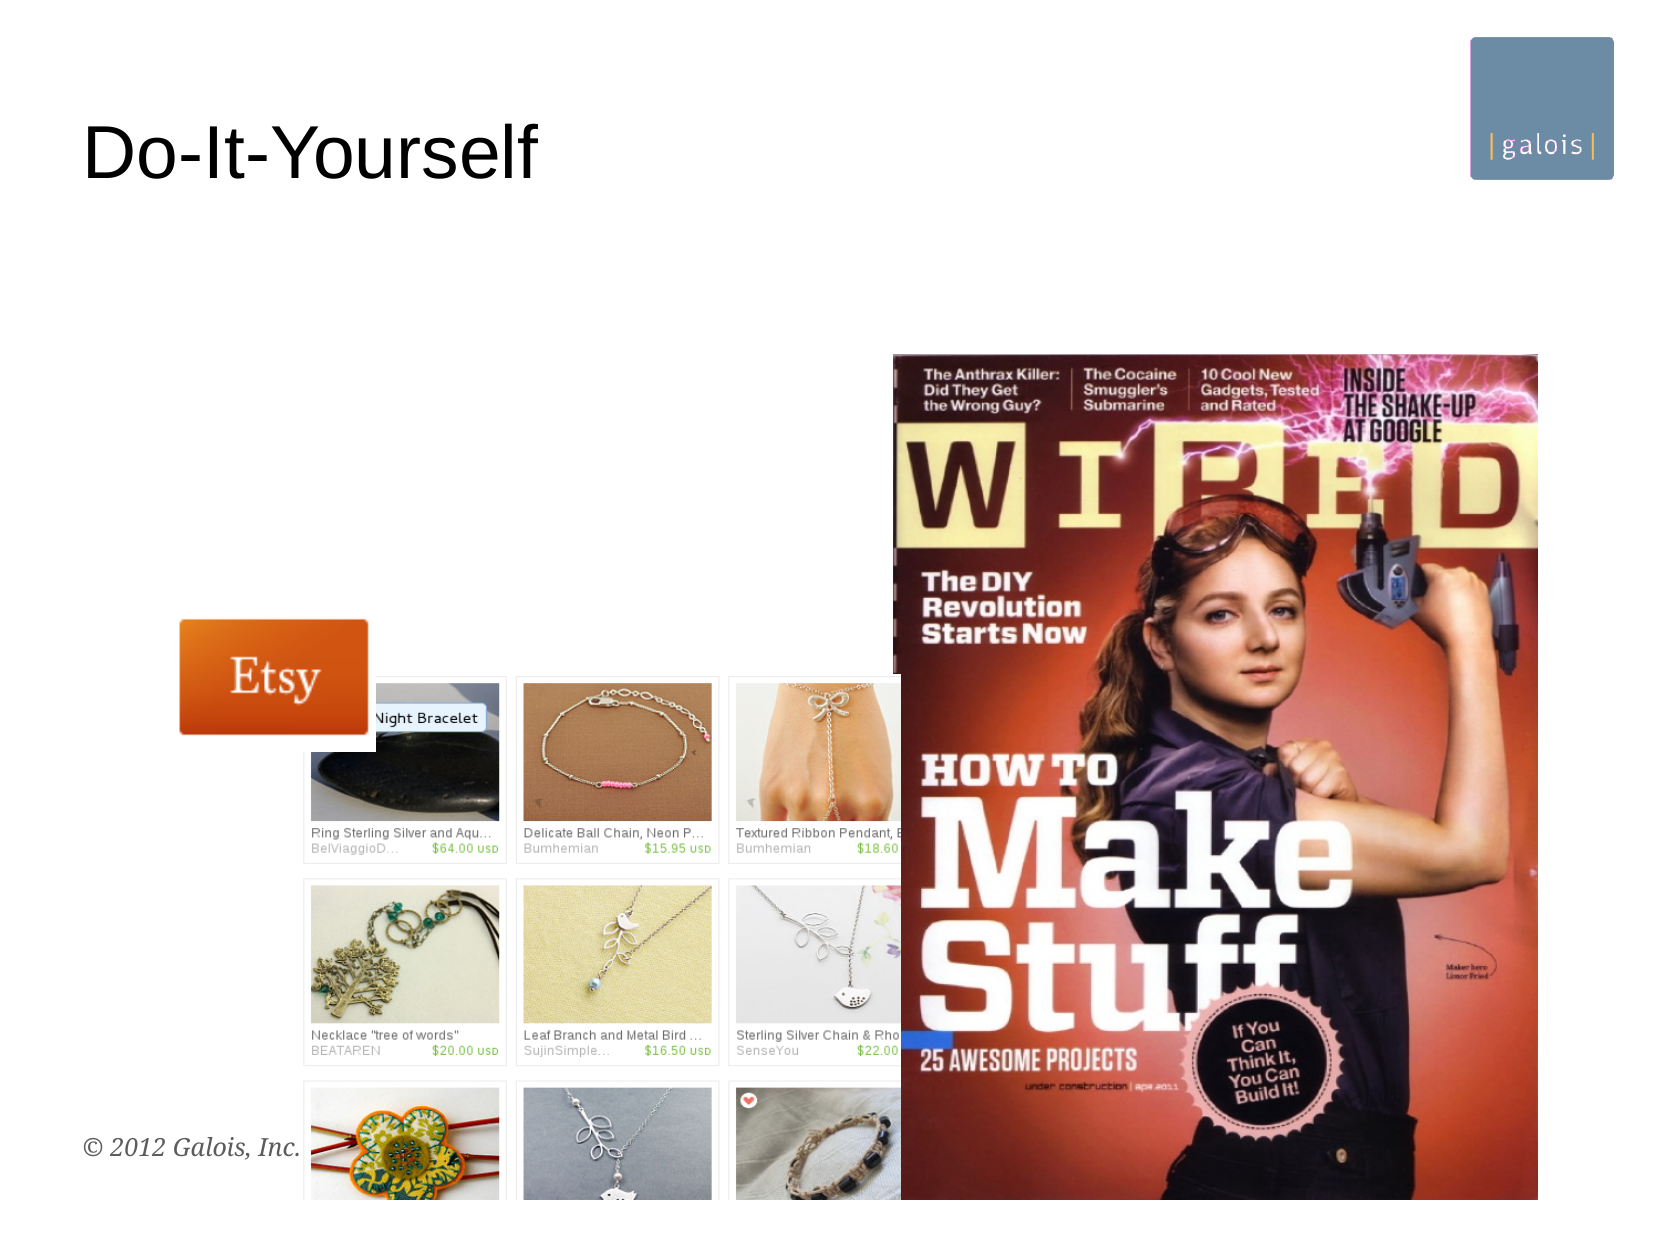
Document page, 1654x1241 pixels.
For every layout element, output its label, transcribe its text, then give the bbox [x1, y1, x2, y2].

title Do-It-Yourself [82, 49, 1571, 257]
picture [150, 354, 1538, 1201]
picture [1462, 29, 1621, 188]
